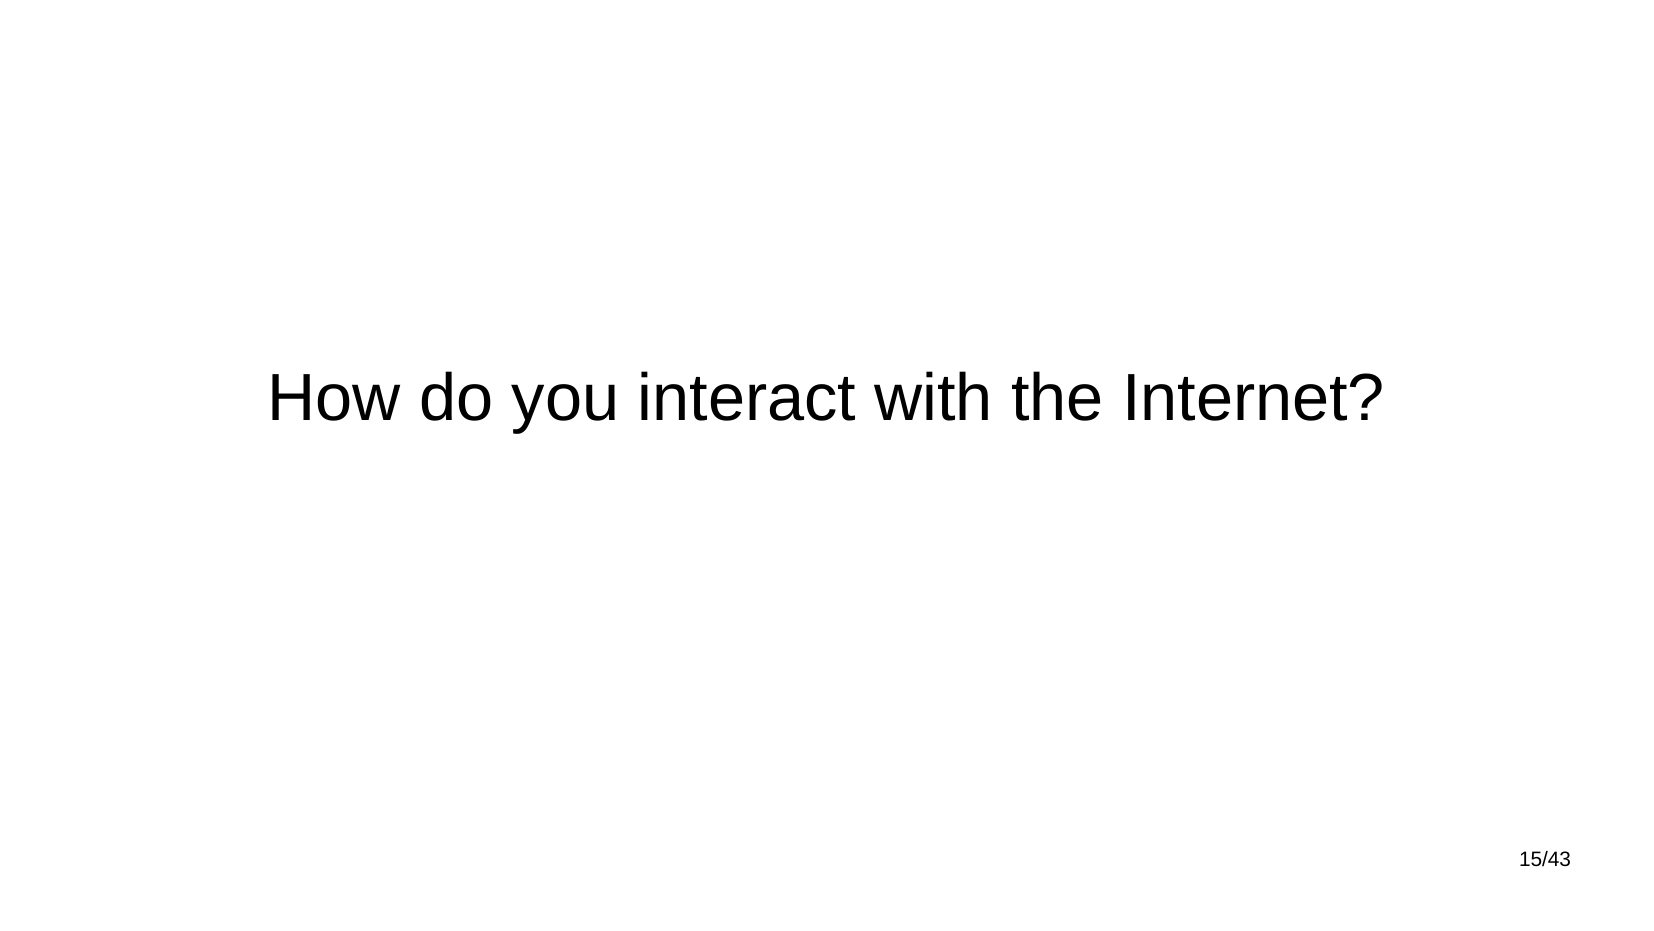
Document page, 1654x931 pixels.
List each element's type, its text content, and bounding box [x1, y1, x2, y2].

subtitle How do you interact with the Internet? [82, 37, 1571, 757]
